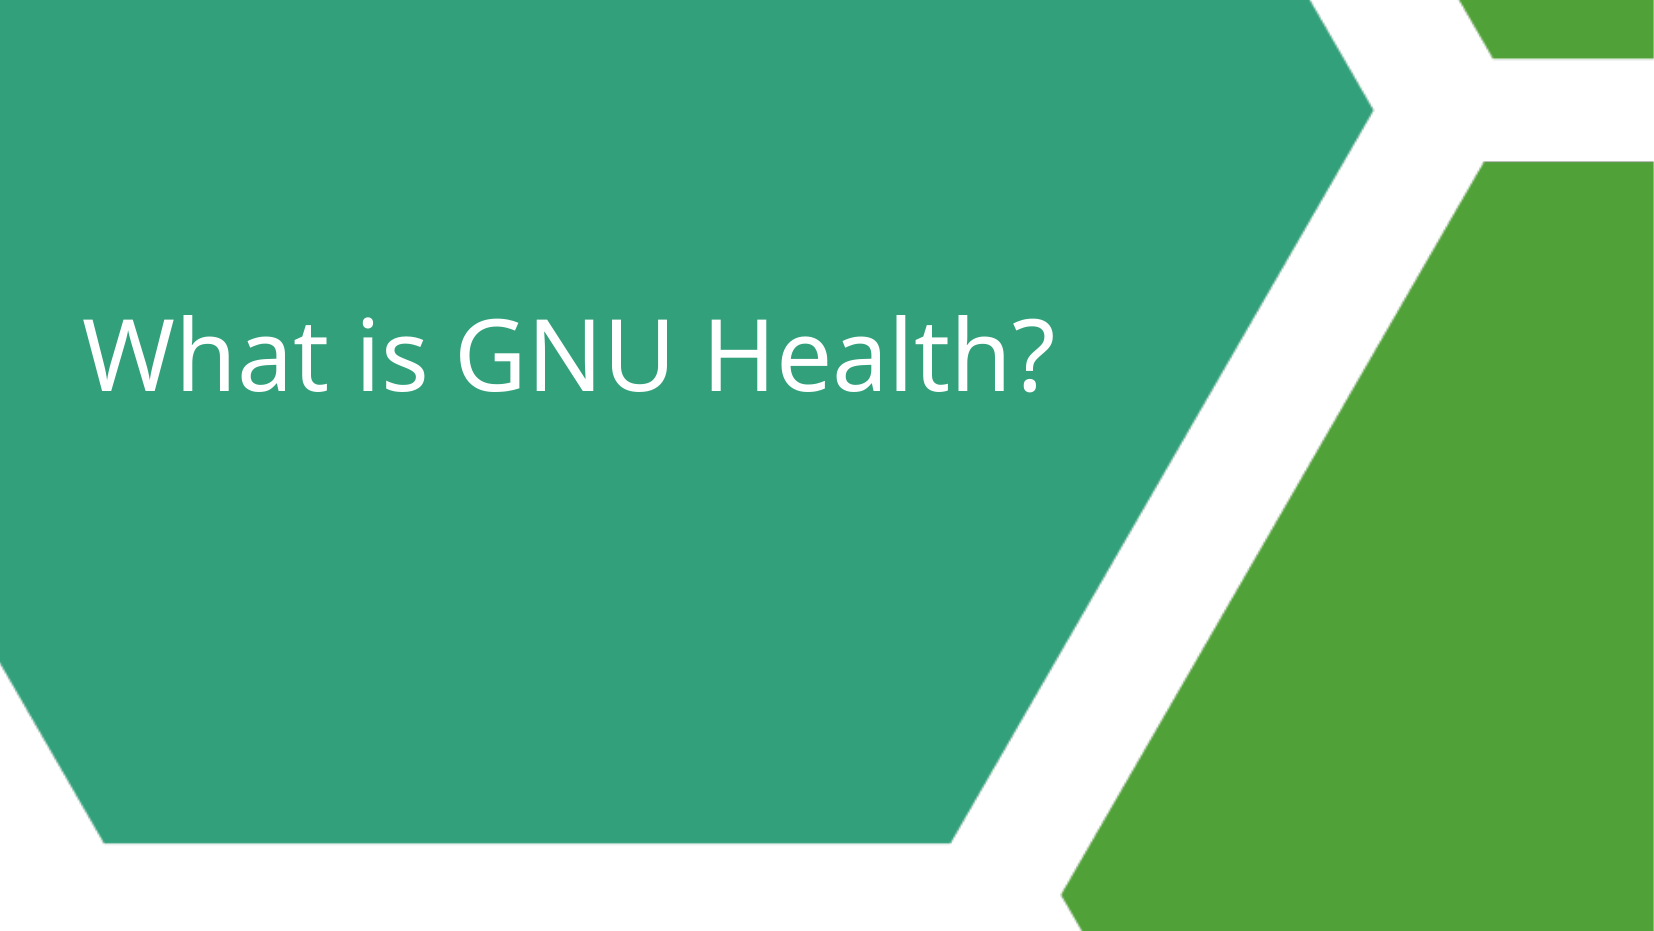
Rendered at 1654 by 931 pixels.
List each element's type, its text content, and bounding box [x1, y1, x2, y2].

picture [0, 0, 1654, 931]
title What is GNU Health? [82, 219, 1218, 486]
